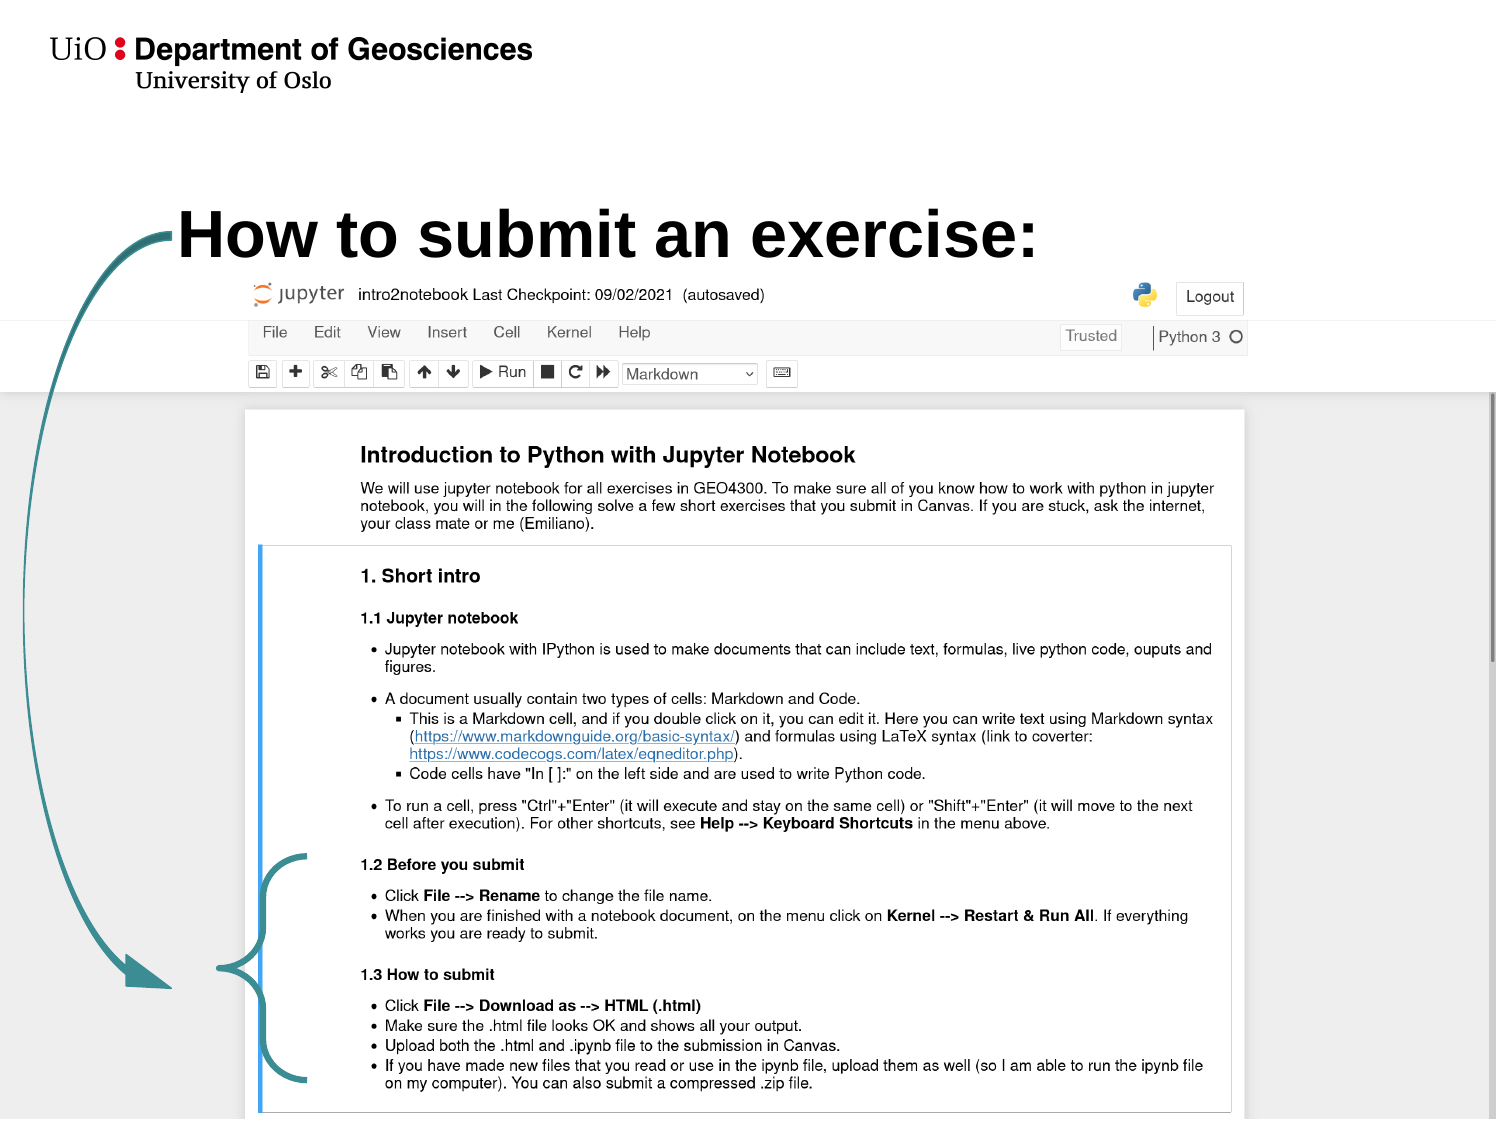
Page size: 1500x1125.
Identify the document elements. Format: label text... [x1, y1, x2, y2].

picture [50, 37, 532, 93]
picture [0, 277, 1496, 1119]
text_box How to submit an exercise: [162, 137, 1425, 325]
text_box [23, 231, 172, 989]
